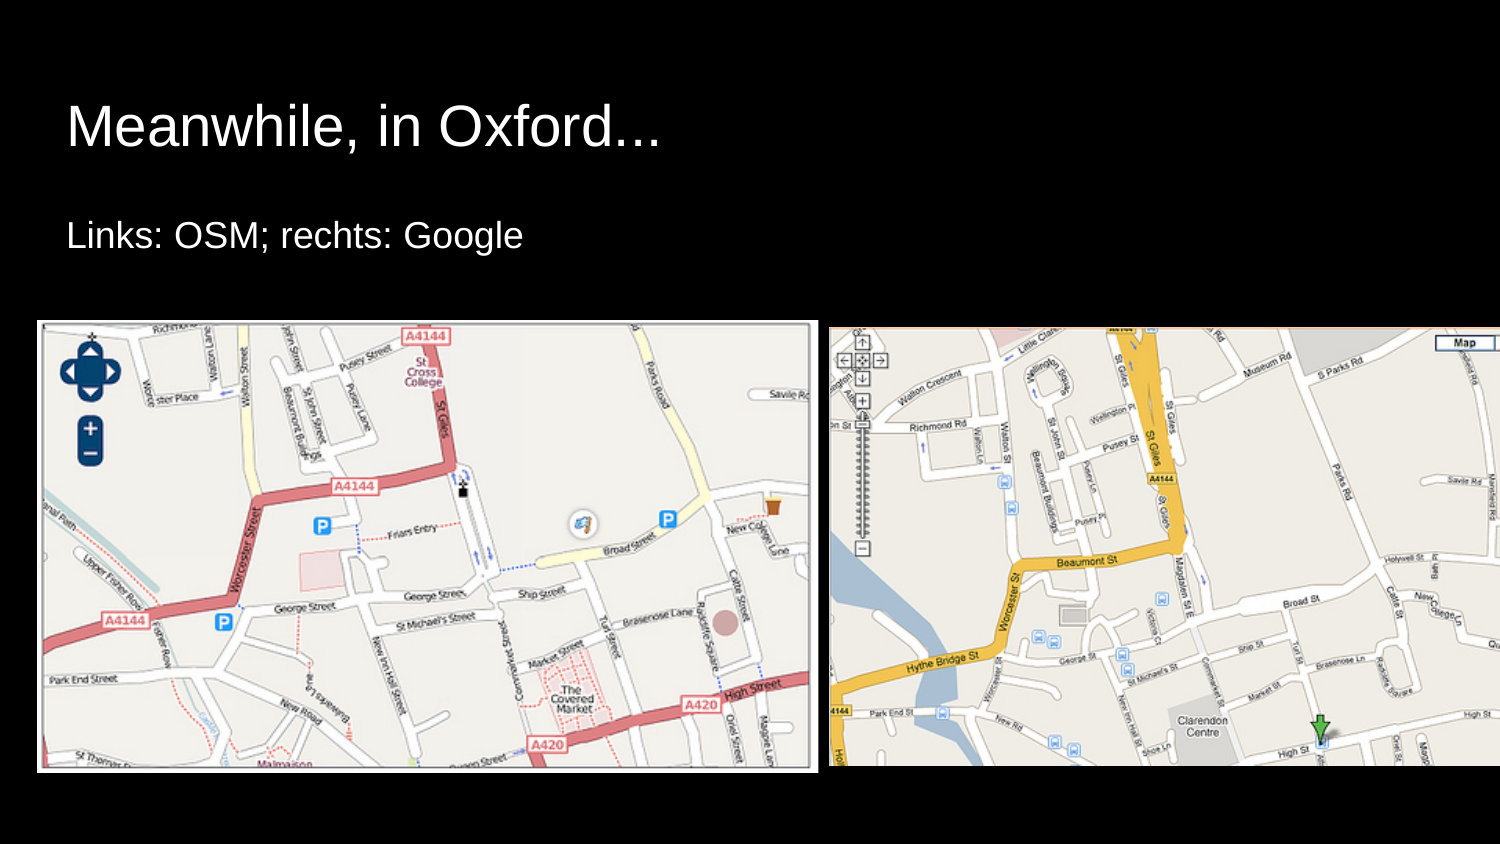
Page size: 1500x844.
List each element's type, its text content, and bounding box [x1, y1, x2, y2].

title Meanwhile, in Oxford... [51, 72, 1449, 167]
picture [37, 320, 819, 773]
picture [829, 327, 1500, 766]
list Links: OSM; rechts: Google [51, 189, 611, 320]
